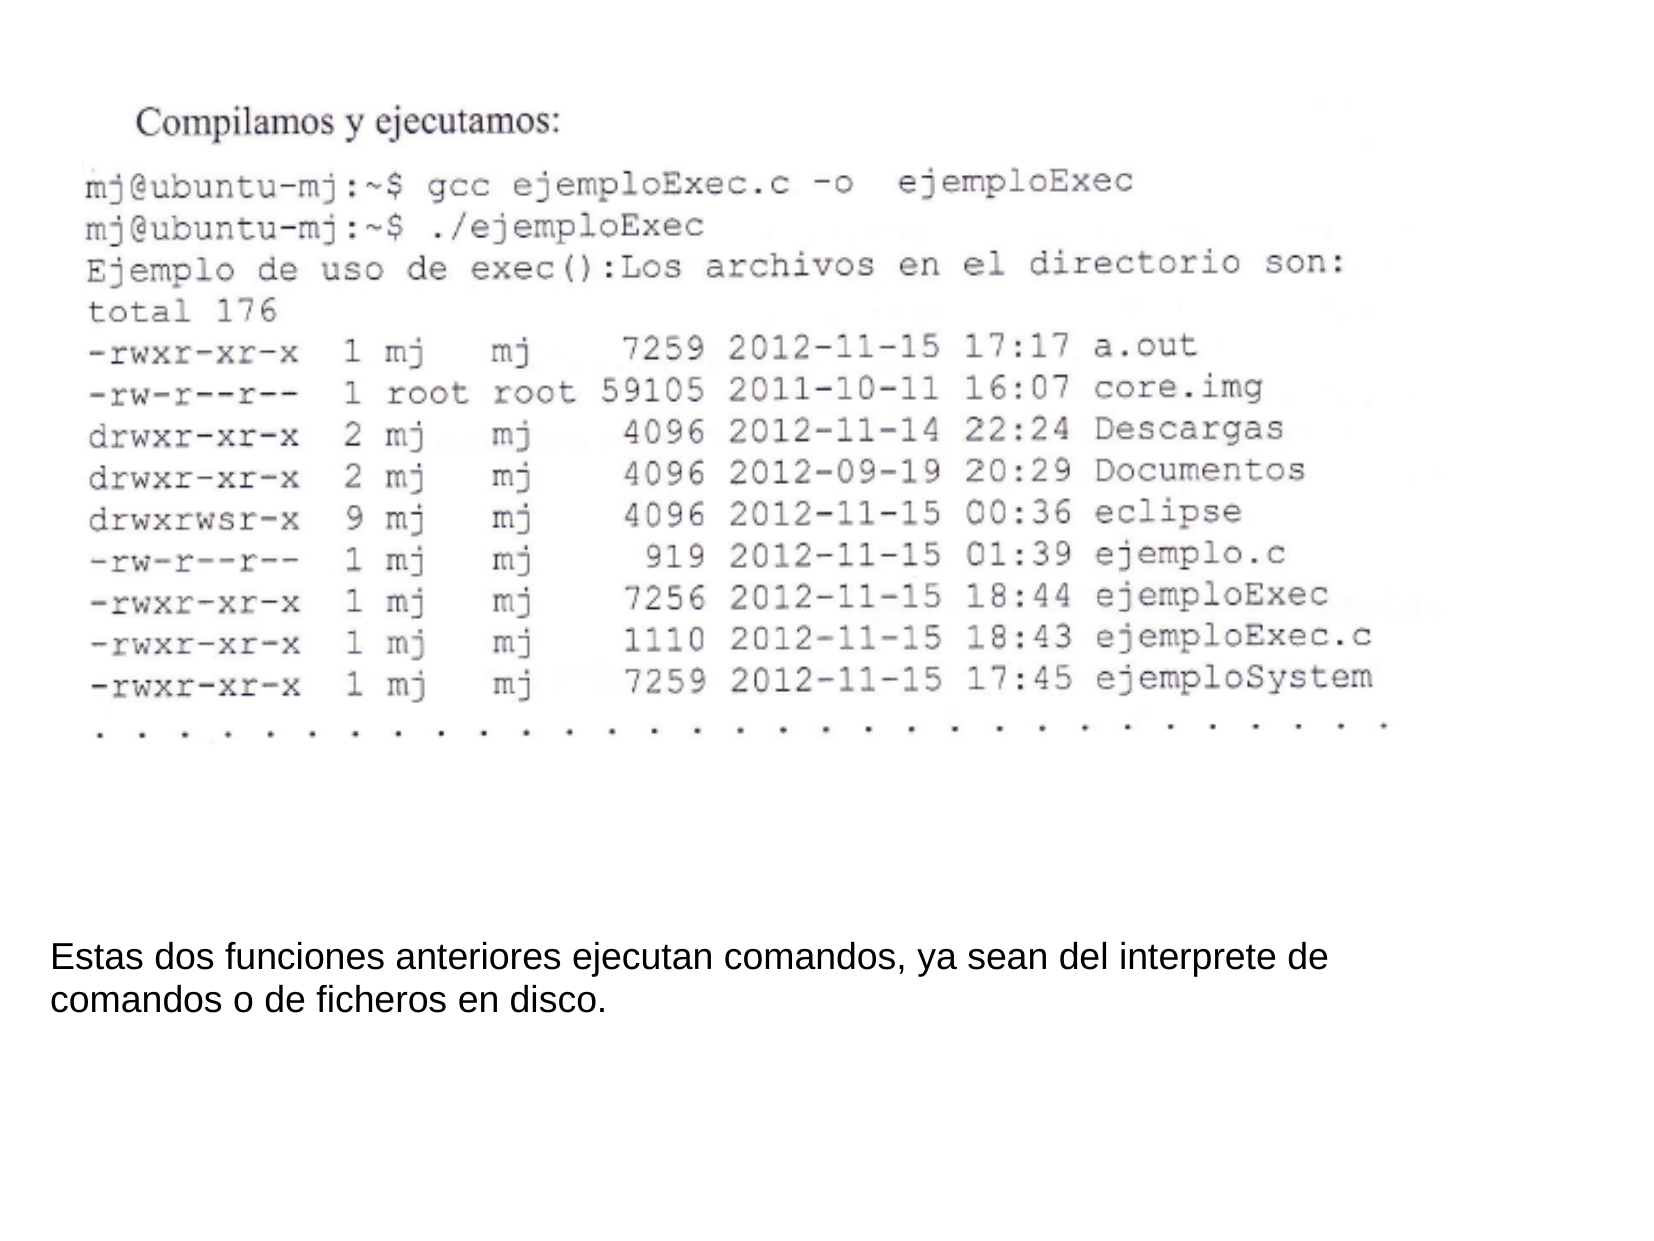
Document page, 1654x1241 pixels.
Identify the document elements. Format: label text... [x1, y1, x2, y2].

picture [82, 101, 1441, 745]
text_box Estas dos funciones anteriores ejecutan comandos, ya sean del interprete de comandos o de ficheros en disco. [35, 928, 1524, 1028]
